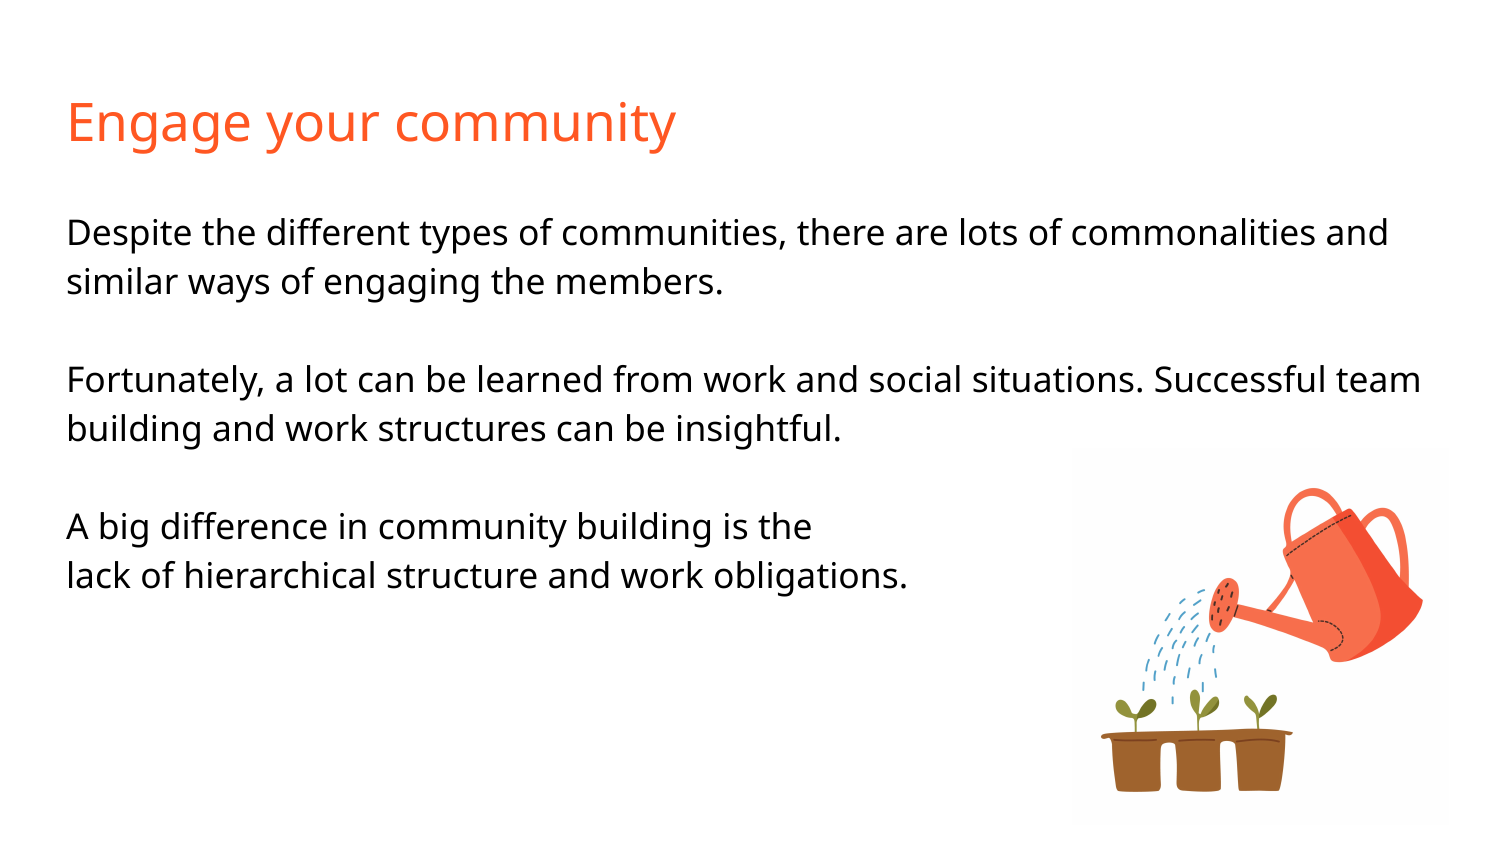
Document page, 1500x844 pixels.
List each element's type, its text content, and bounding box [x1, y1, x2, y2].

picture [1072, 750, 1449, 825]
list Despite the different types of communities, there are lots of commonalities and similar ways of engaging the members. Fortunately, a lot can be learned from work and social situations. Successful team building and work structures can be insightful. A big difference in community building is the lack of hierarchical structure and work obligations. [51, 189, 1449, 750]
title Engage your community [51, 72, 1449, 167]
